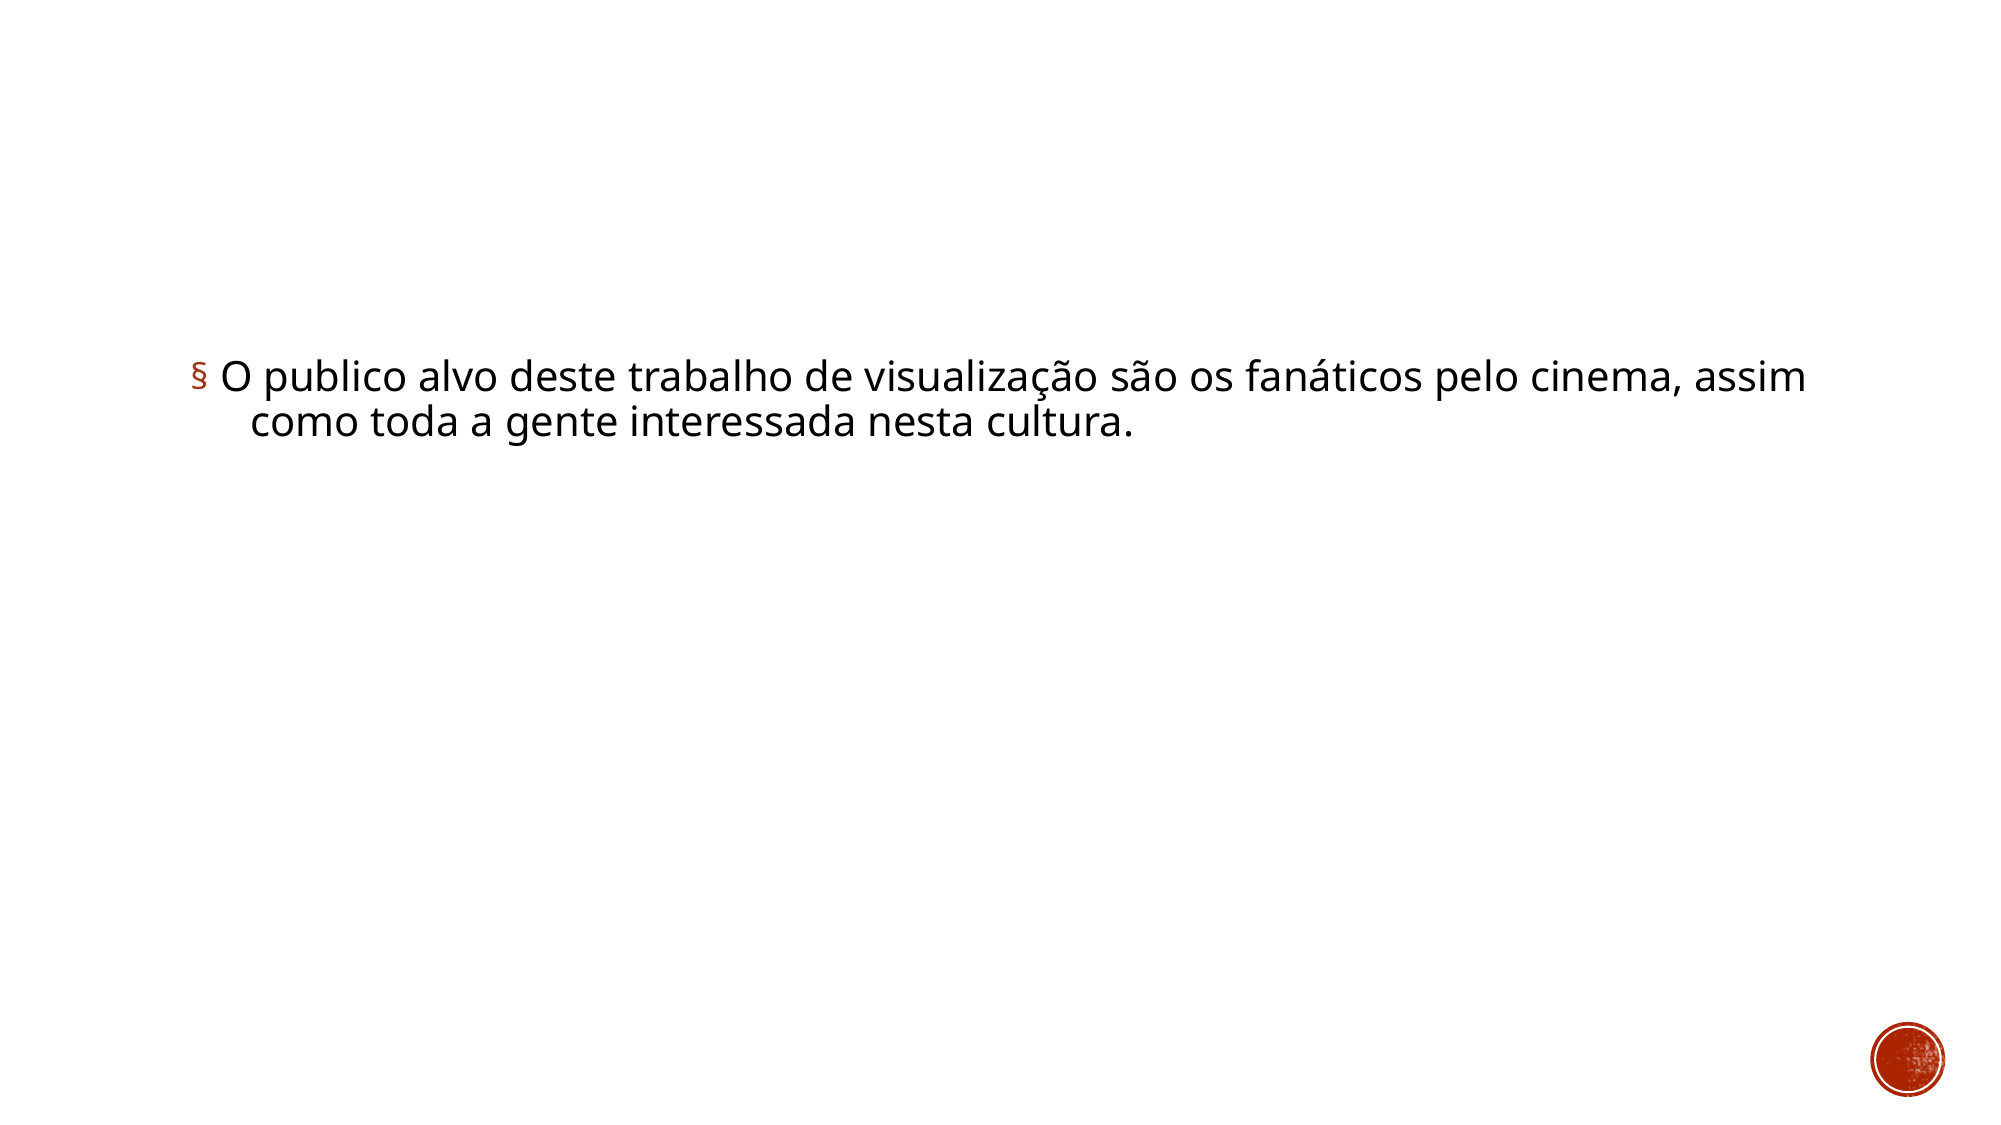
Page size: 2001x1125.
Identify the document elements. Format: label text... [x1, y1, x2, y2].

list O publico alvo deste trabalho de visualização são os fanáticos pelo cinema, assim como toda a gente interessada nesta cultura. [175, 348, 1826, 1013]
